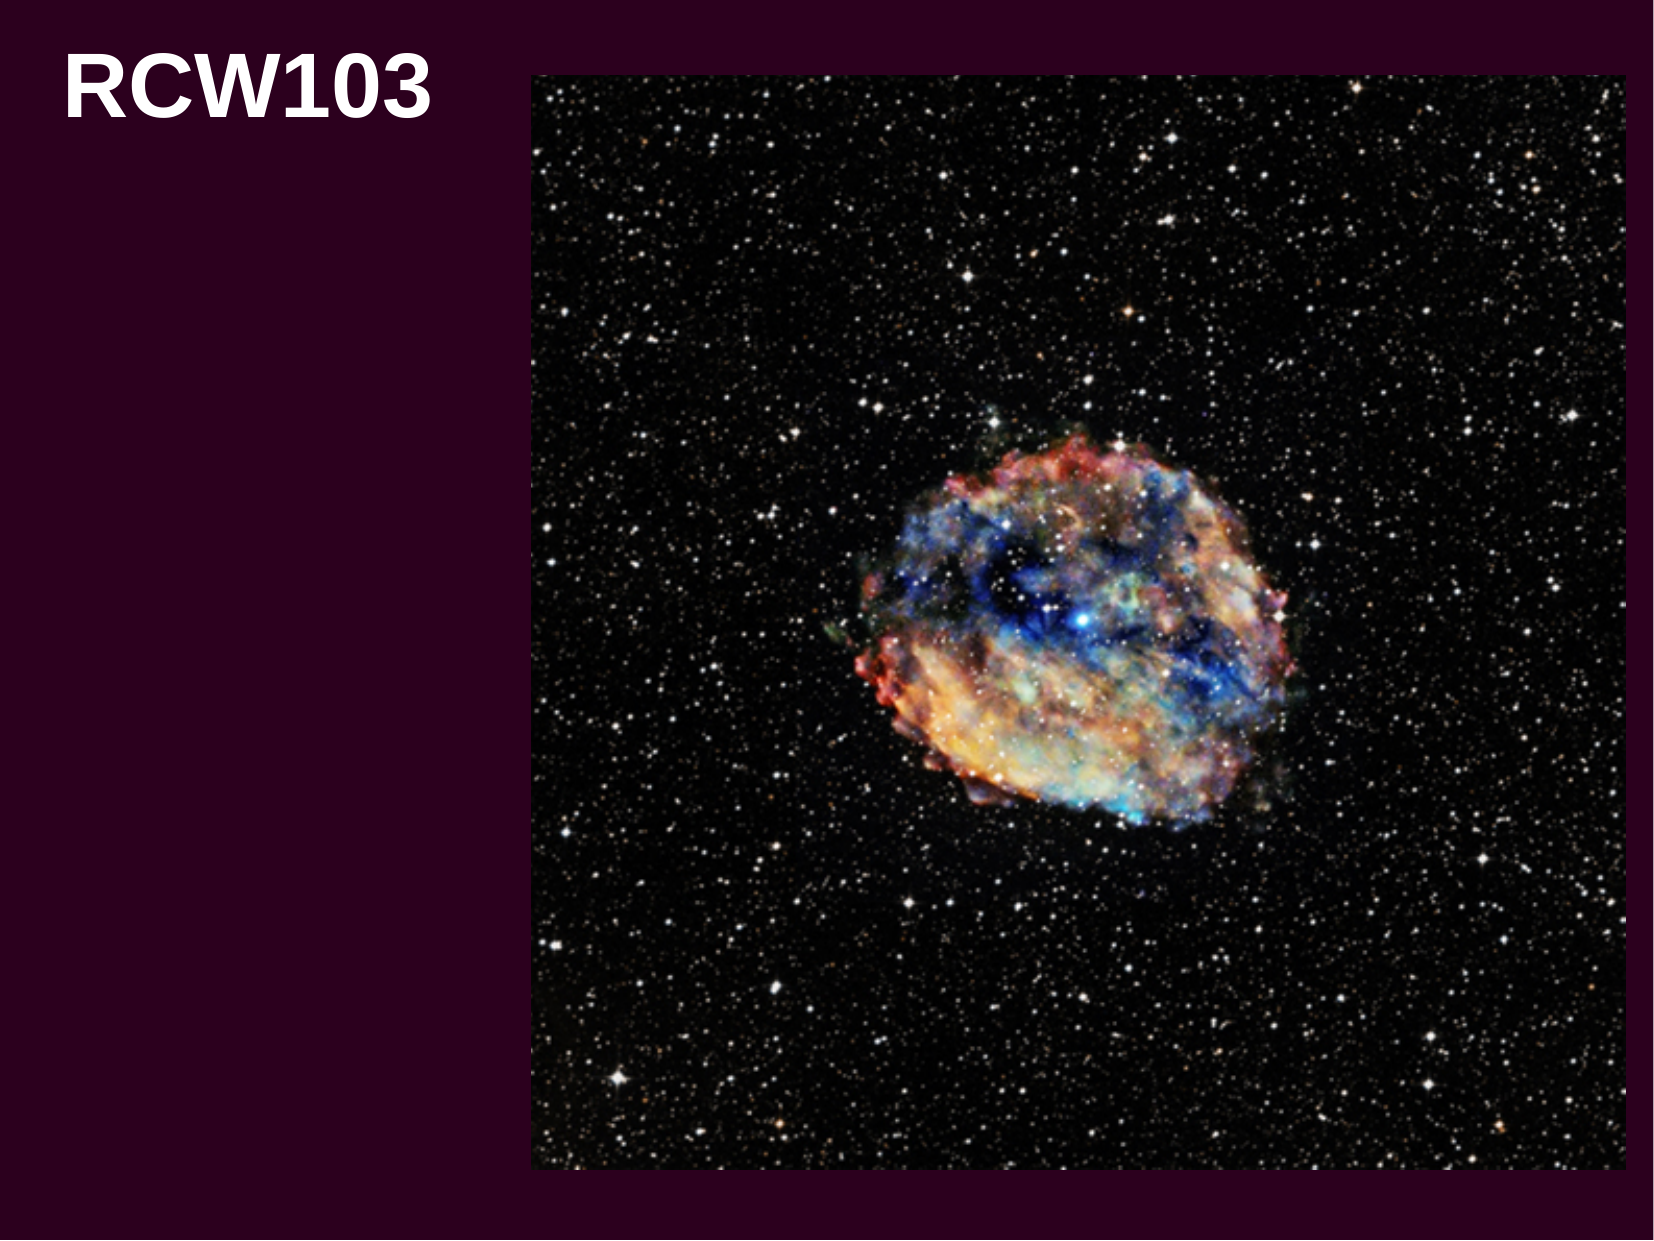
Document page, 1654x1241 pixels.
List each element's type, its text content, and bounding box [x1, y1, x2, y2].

picture [531, 75, 1626, 1170]
title RCW103 [0, 0, 993, 189]
